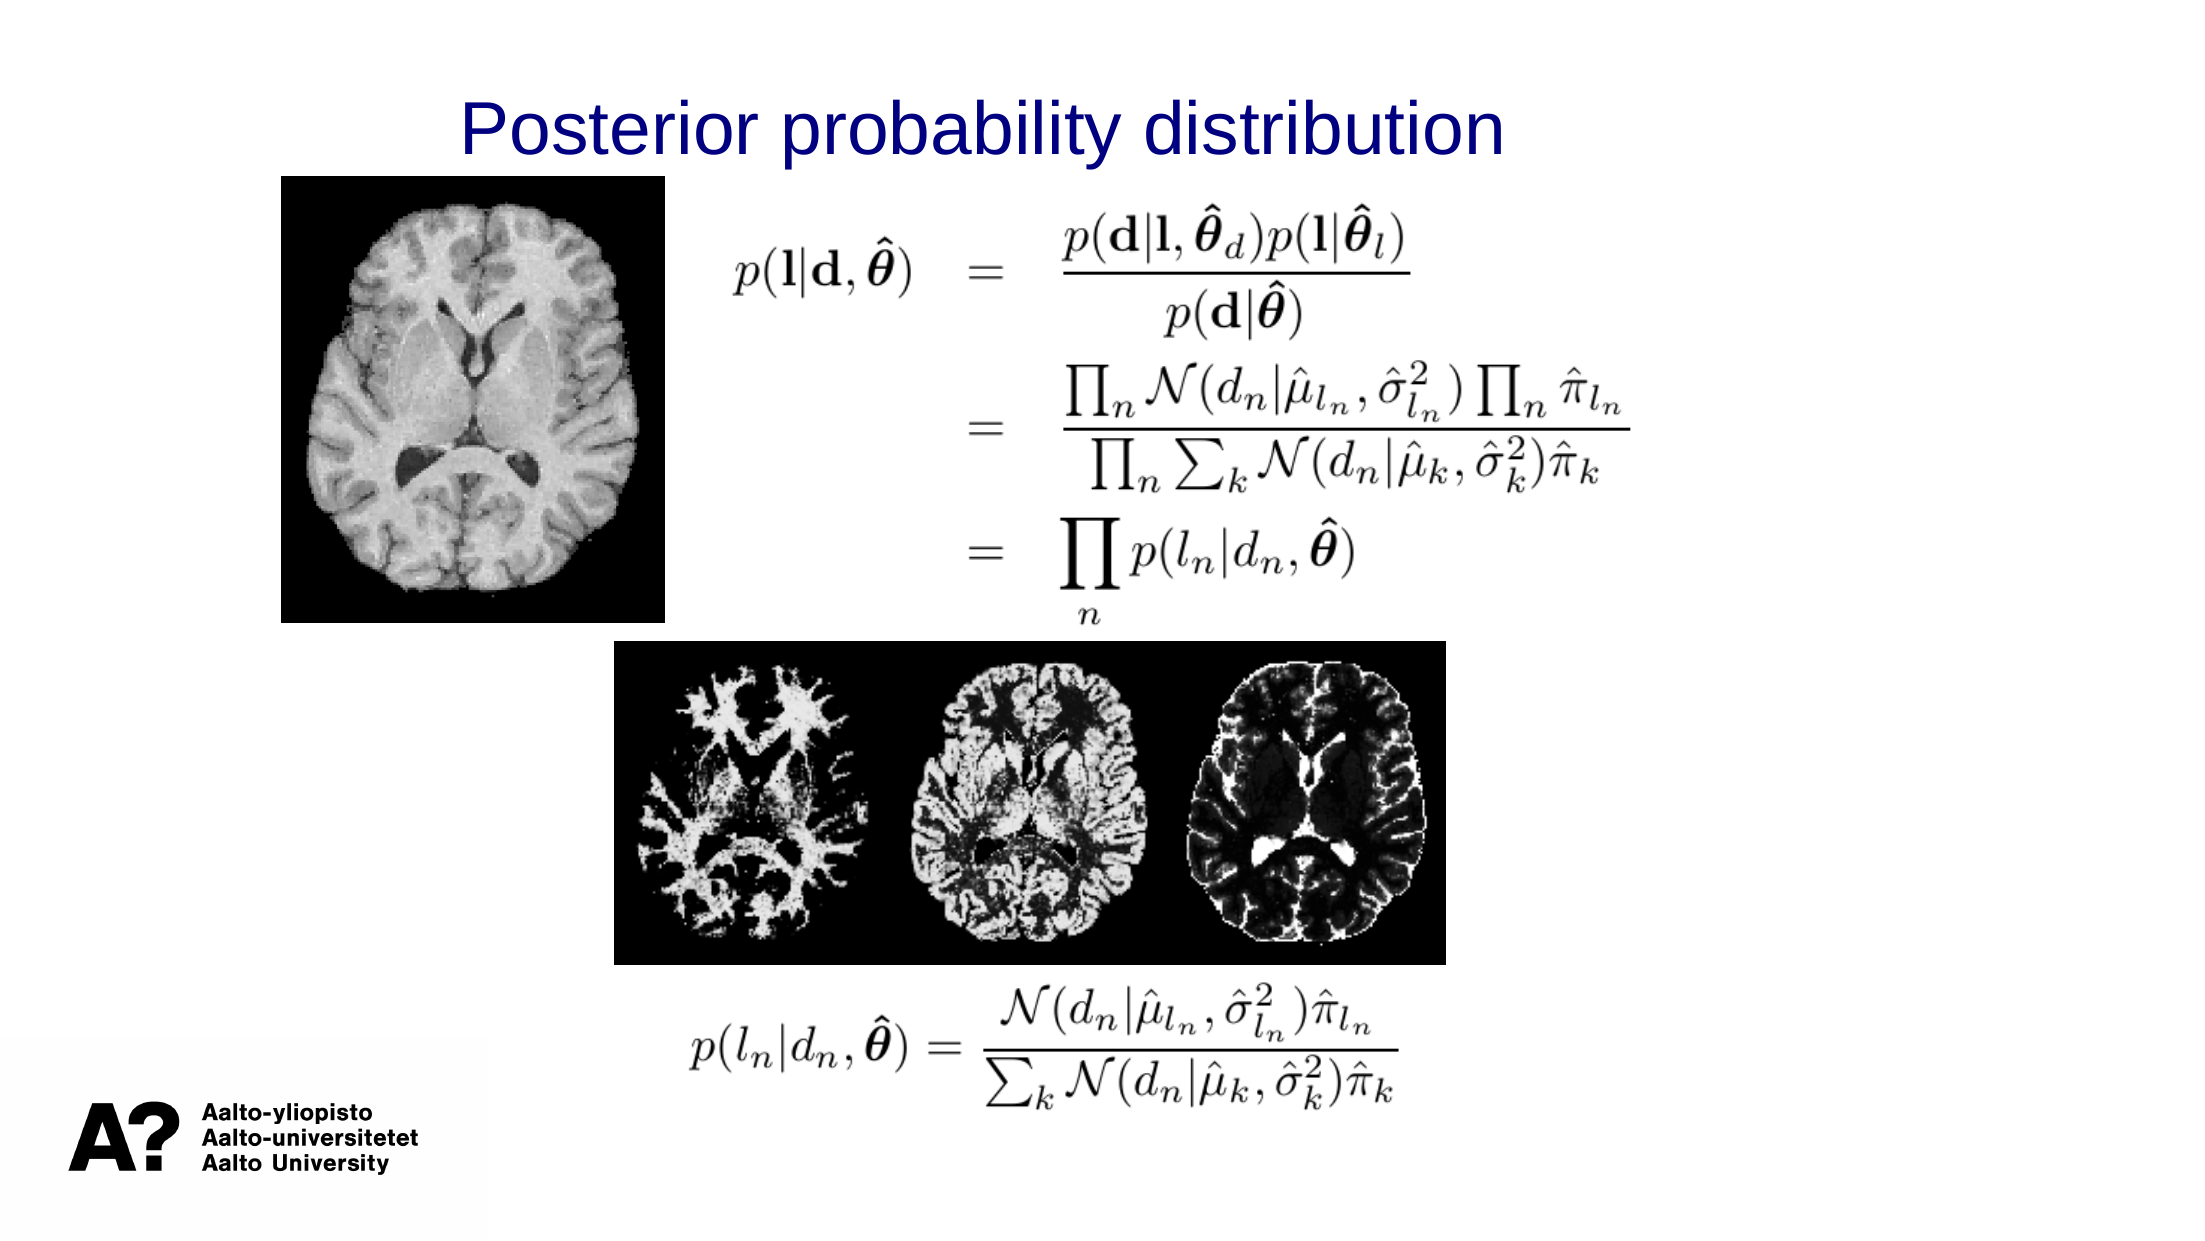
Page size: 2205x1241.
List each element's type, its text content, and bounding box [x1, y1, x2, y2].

title Posterior probability distribution [326, 65, 1640, 179]
picture [281, 176, 665, 623]
picture [0, 1035, 488, 1239]
picture [614, 641, 1446, 1121]
picture [727, 188, 1644, 632]
